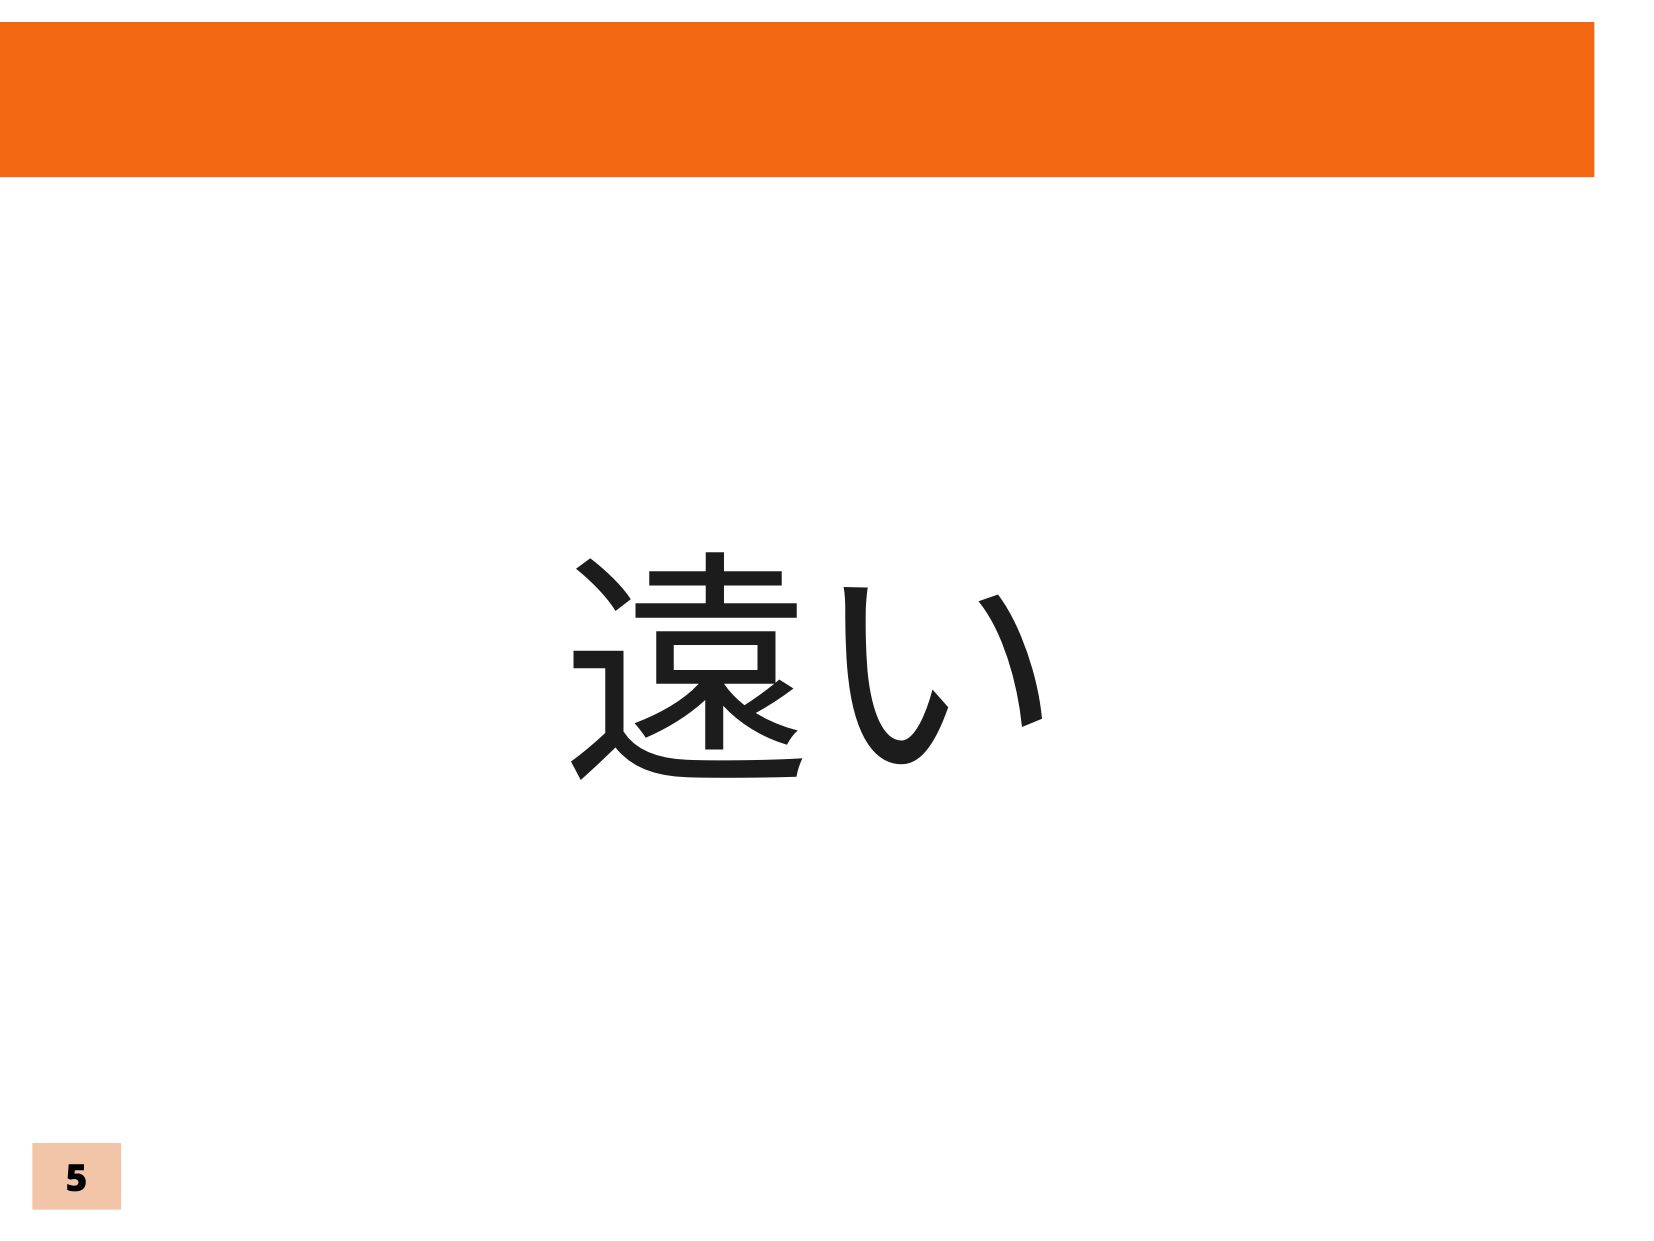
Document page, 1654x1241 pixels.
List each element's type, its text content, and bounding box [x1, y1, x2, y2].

list 遠い [59, 201, 1565, 1105]
